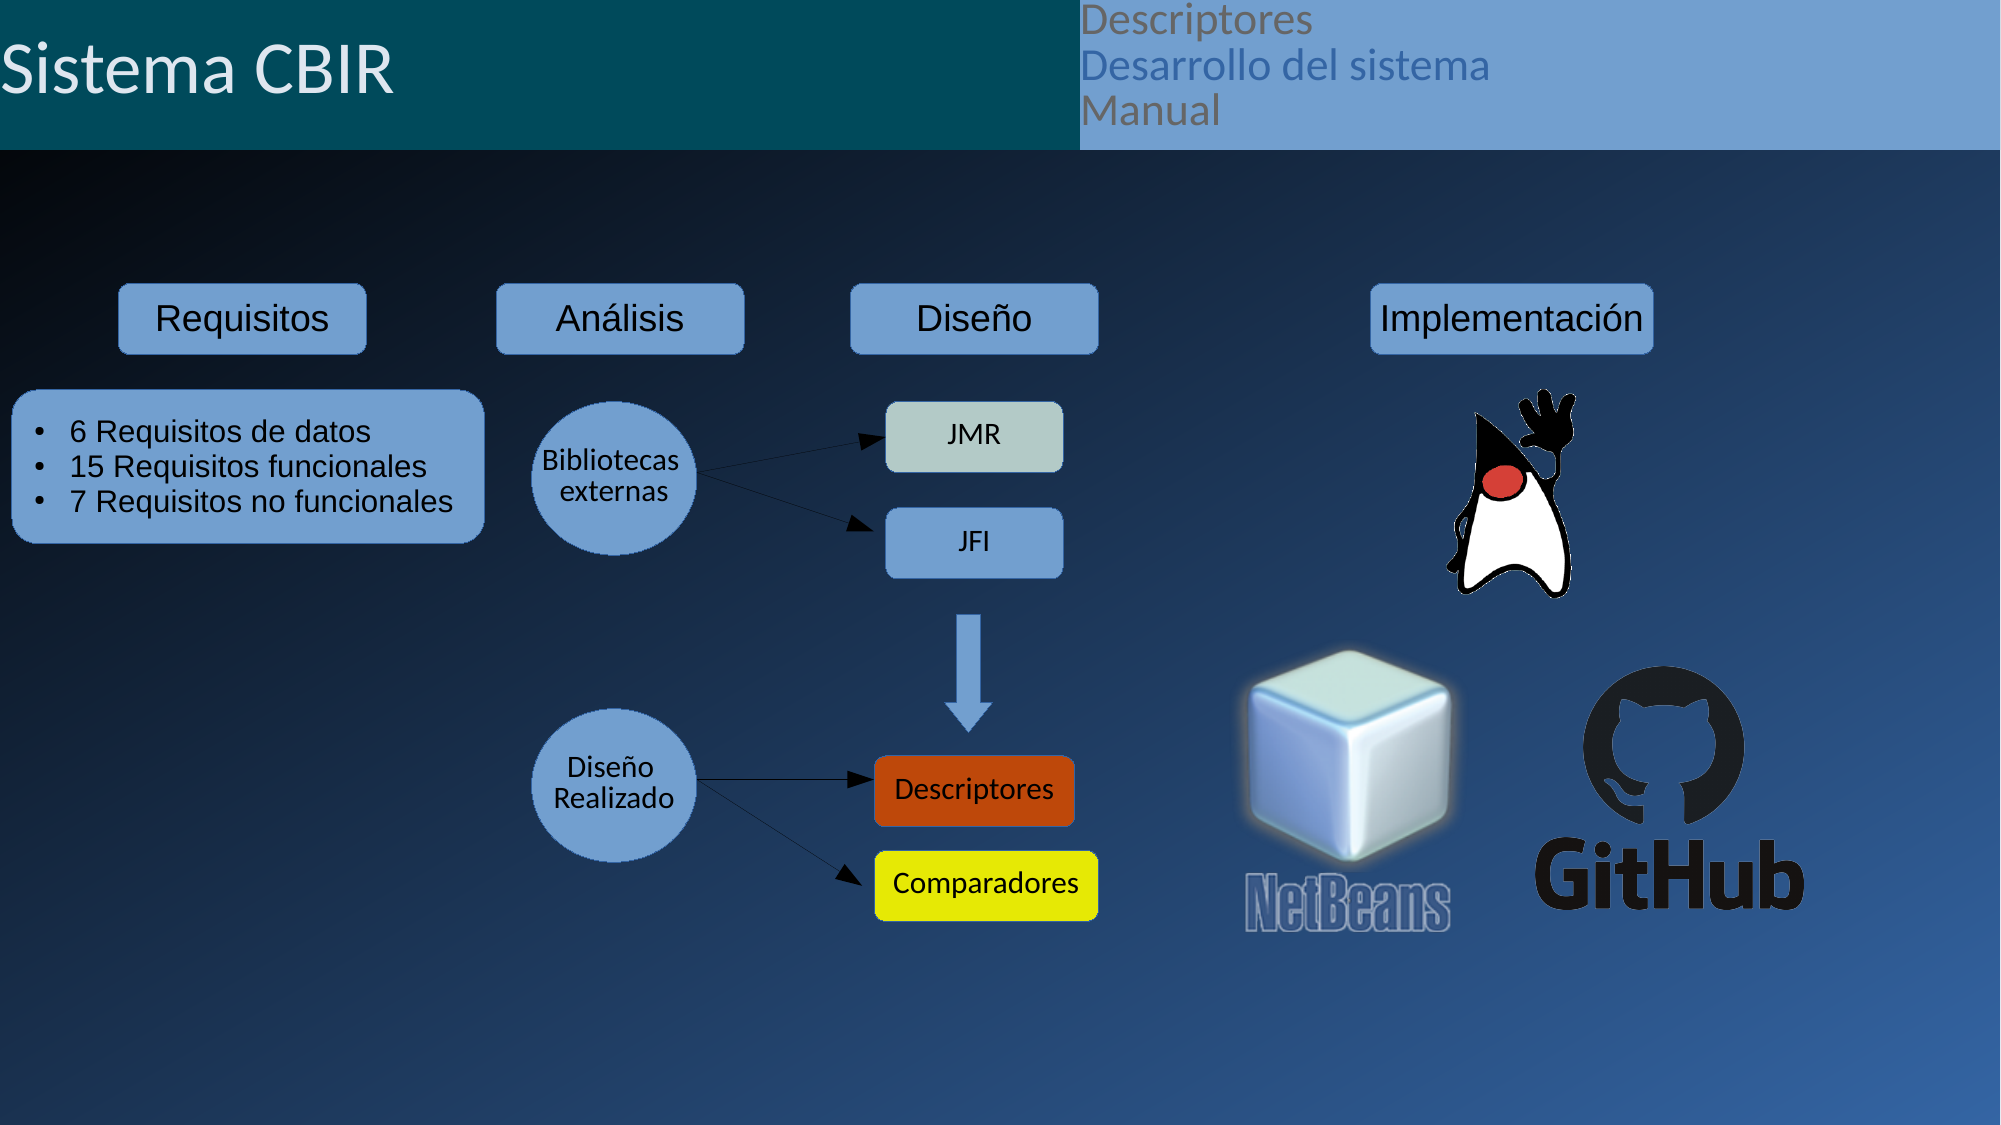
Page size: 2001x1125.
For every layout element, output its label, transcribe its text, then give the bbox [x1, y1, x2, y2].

picture [1535, 666, 1804, 910]
picture [1192, 632, 1506, 945]
text_box Diseño [850, 283, 1099, 355]
text_box Diseño Realizado [531, 708, 697, 863]
title Sistema CBIR [0, 0, 1080, 150]
picture [1409, 389, 1619, 599]
text_box Comparadores [874, 850, 1099, 922]
text_box 6 Requisitos de datos 15 Requisitos funcionales 7 Requisitos no funcionales [11, 389, 485, 544]
text_box [944, 614, 993, 733]
text_box Bibliotecas externas [531, 401, 697, 556]
text_box JMR [885, 401, 1064, 473]
text_box Requisitos [118, 283, 367, 355]
text_box Descriptores [874, 755, 1075, 827]
title Descriptores Desarrollo del sistema Manual [1080, 0, 2001, 150]
text_box Análisis [496, 283, 745, 355]
text_box JFI [885, 507, 1064, 579]
text_box Implementación [1370, 283, 1654, 355]
